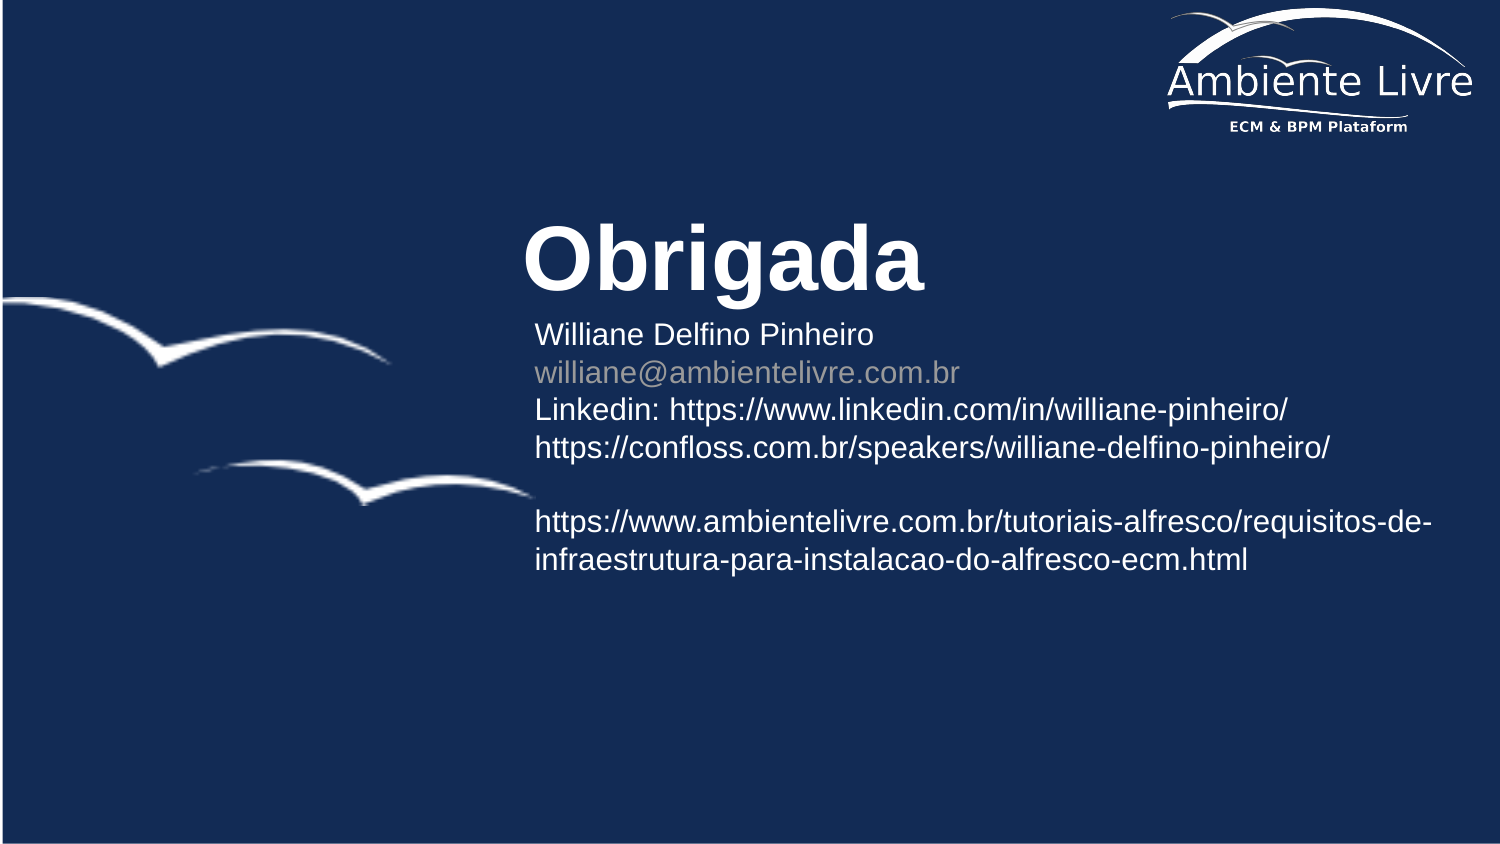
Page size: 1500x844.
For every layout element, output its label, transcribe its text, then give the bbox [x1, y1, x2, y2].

picture [1167, 8, 1472, 132]
title Obrigada [507, 70, 1453, 310]
text_box Williane Delfino Pinheiro williane@ambientelivre.com.br Linkedin: https://www.linkedin.com/in/williane-pinheiro/ https://confloss.com.br/speakers/williane-delfino-pinheiro/ https://www.ambientelivre.com.br/tutoriais-alfresco/requisitos-de-infraestrutura-para-instalacao-do-alfresco-ecm.html [519, 307, 1465, 585]
picture [0, 297, 519, 506]
